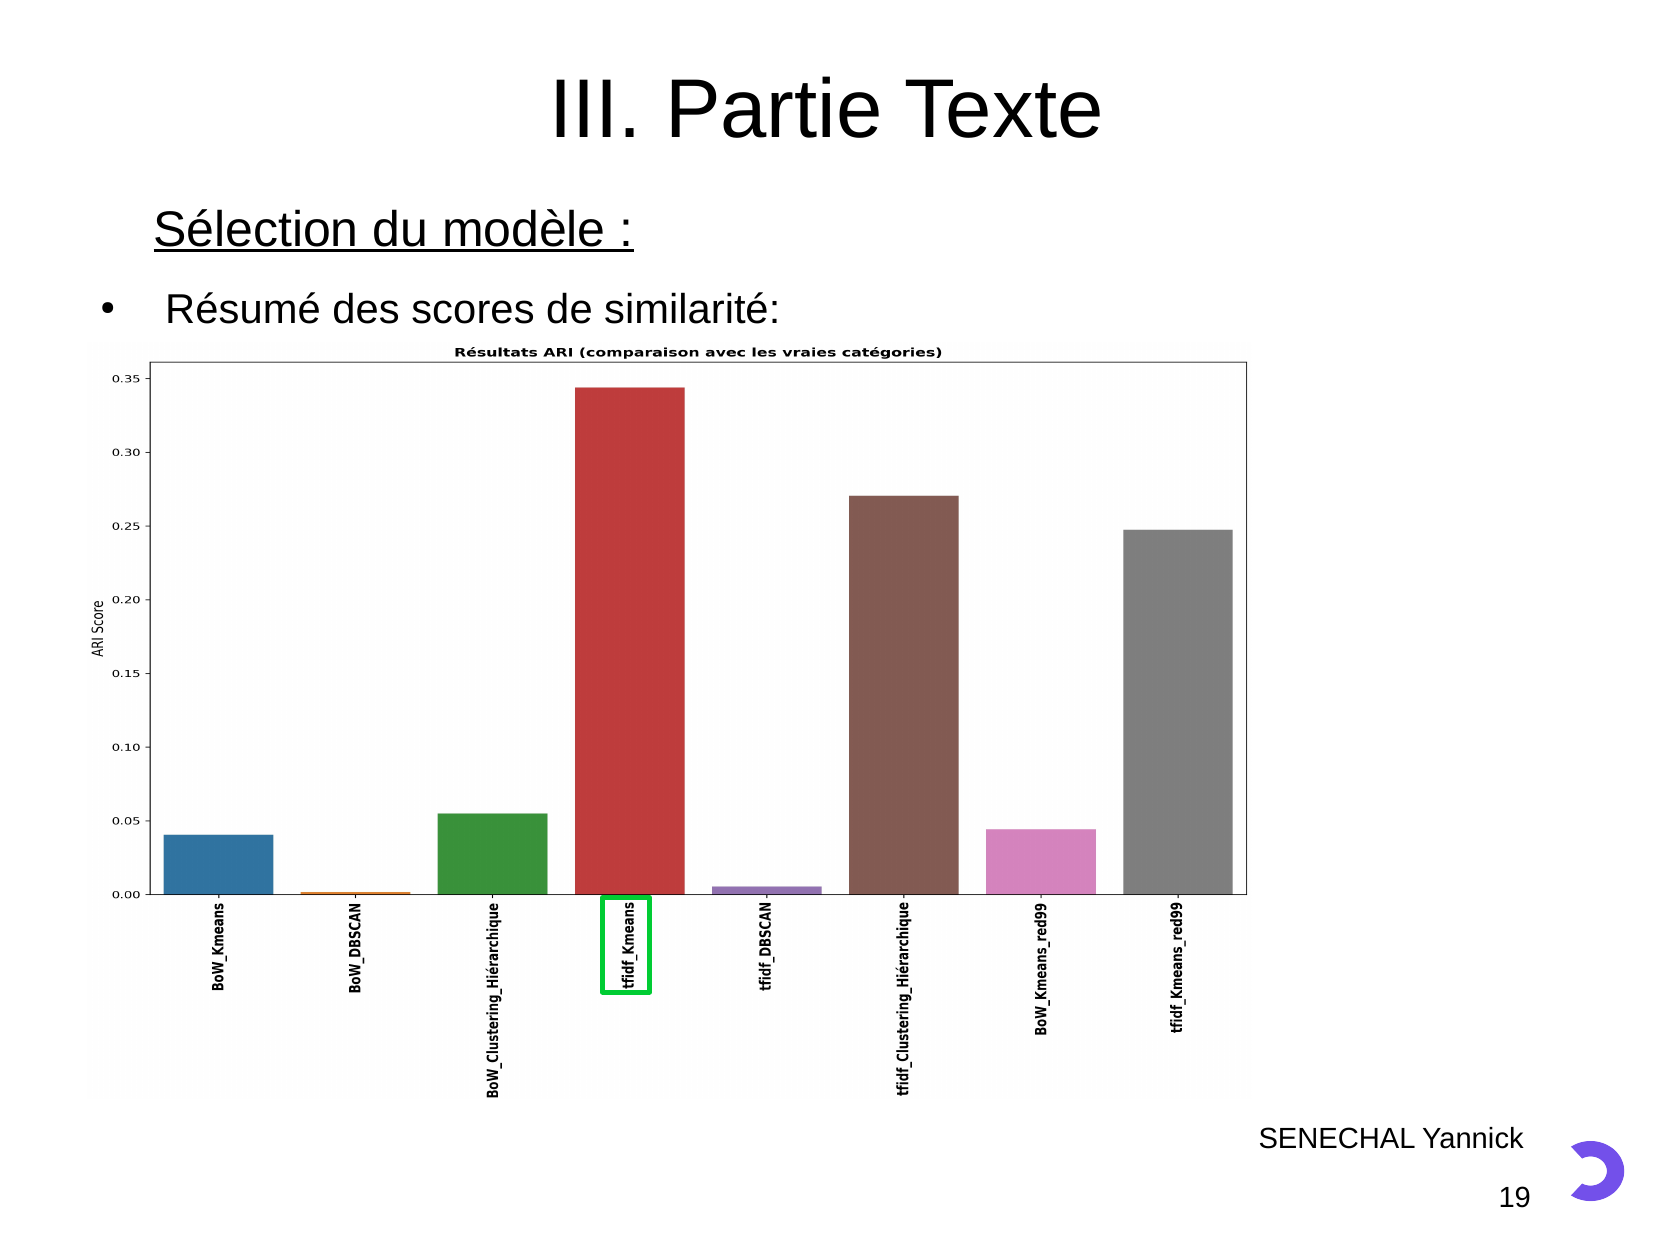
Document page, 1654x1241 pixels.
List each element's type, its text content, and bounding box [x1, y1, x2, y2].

picture [87, 342, 1252, 1099]
list Sélection du modèle : Résumé des scores de similarité: [82, 200, 1571, 1241]
title III. Partie Texte [82, 5, 1571, 200]
picture [1571, 1125, 1642, 1217]
